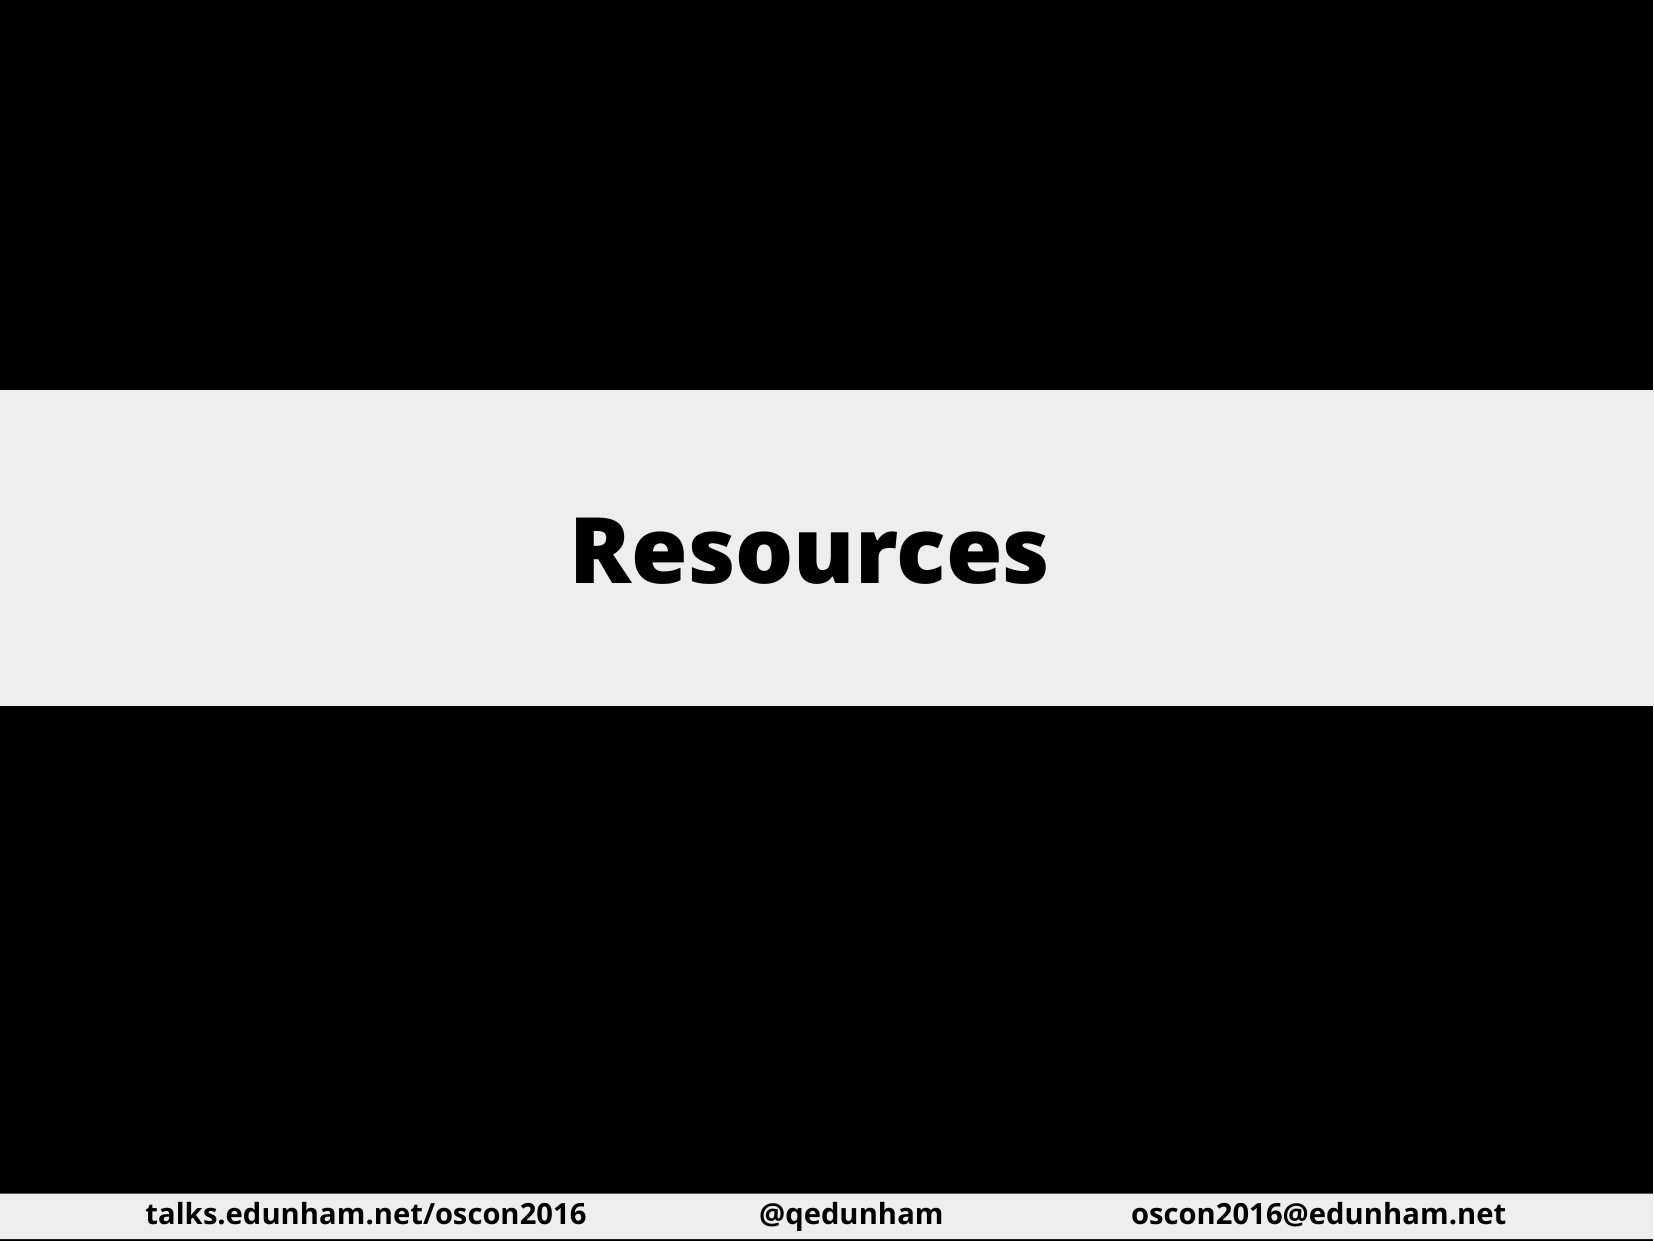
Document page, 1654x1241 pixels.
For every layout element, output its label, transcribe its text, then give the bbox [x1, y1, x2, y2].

title Resources [0, 390, 1621, 706]
